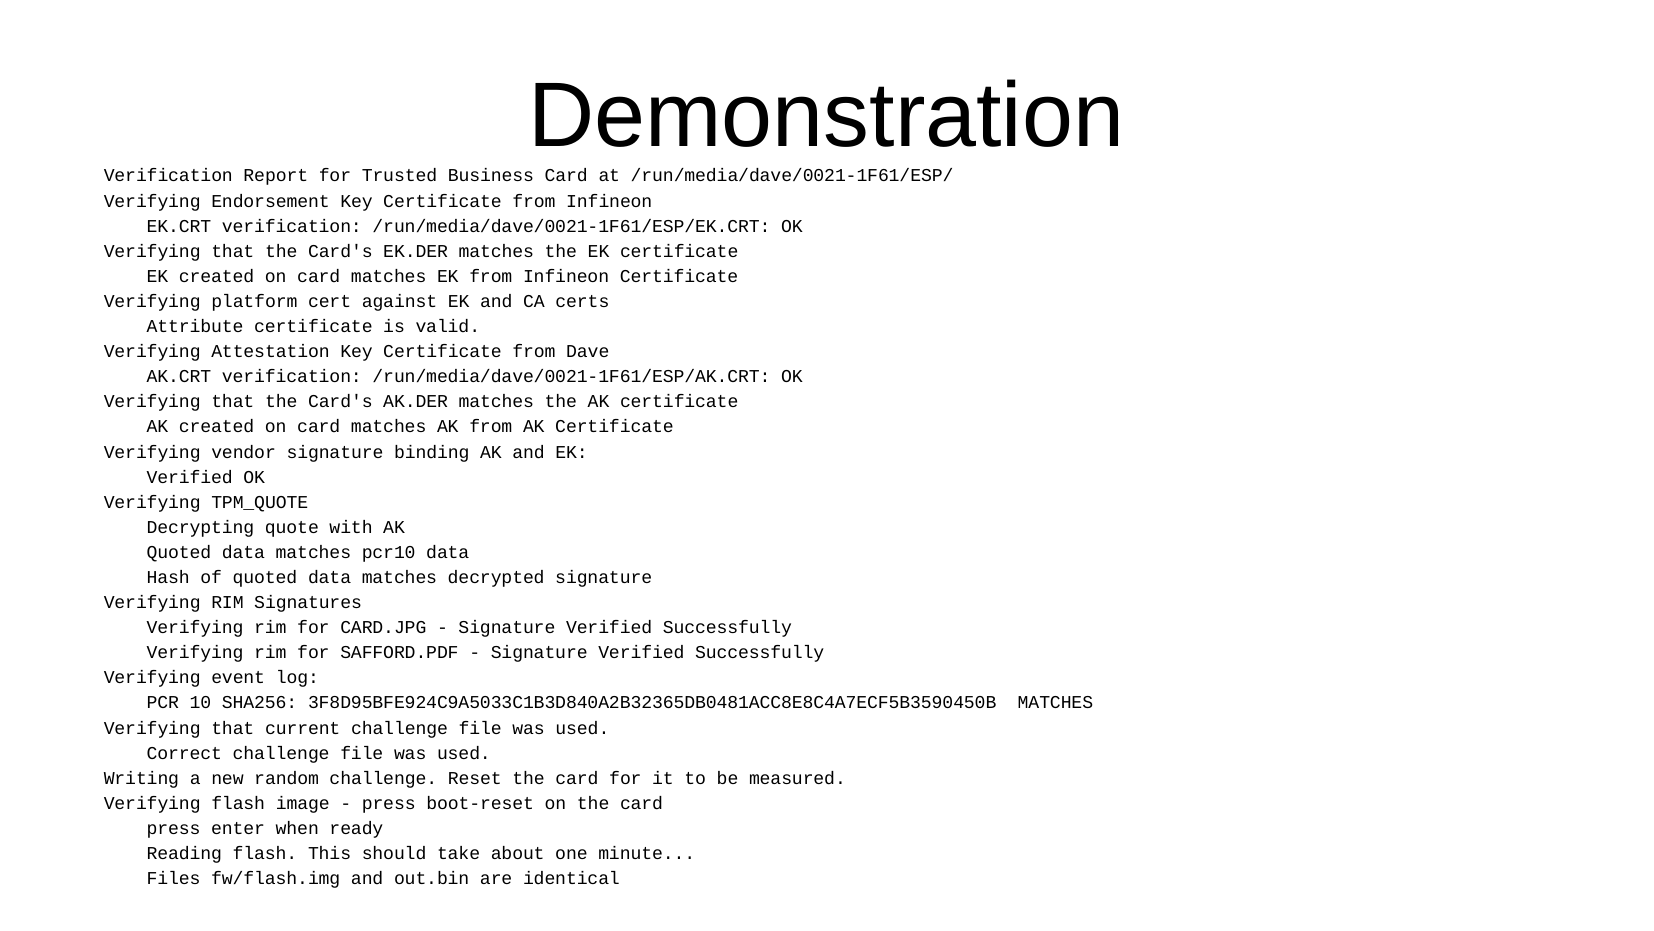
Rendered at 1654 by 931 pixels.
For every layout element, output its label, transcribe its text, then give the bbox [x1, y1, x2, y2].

title Demonstration [82, 37, 1571, 193]
list Verification Report for Trusted Business Card at /run/media/dave/0021-1F61/ESP/ Verifying Endorsement Key Certificate from Infineon EK.CRT verification: /run/media/dave/0021-1F61/ESP/EK.CRT: OK Verifying that the Card's EK.DER matches the EK certificate EK created on card matches EK from Infineon Certificate Verifying platform cert against EK and CA certs Attribute certificate is valid. Verifying Attestation Key Certificate from Dave AK.CRT verification: /run/media/dave/0021-1F61/ESP/AK.CRT: OK Verifying that the Card's AK.DER matches the AK certificate AK created on card matches AK from AK Certificate Verifying vendor signature binding AK and EK: Verified OK Verifying TPM_QUOTE Decrypting quote with AK Quoted data matches pcr10 data Hash of quoted data matches decrypted signature Verifying RIM Signatures Verifying rim for CARD.JPG - Signature Verified Successfully Verifying rim for SAFFORD.PDF - Signature Verified Successfully Verifying event log: PCR 10 SHA256: 3F8D95BFE924C9A5033C1B3D840A2B32365DB0481ACC8E8C4A7ECF5B3590450B MATCHES Verifying that current challenge file was used. Correct challenge file was used. Writing a new random challenge. Reset the card for it to be measured. Verifying flash image - press boot-reset on the card press enter when ready Reading flash. This should take about one minute... Files fw/flash.img and out.bin are identical [103, 166, 1592, 891]
